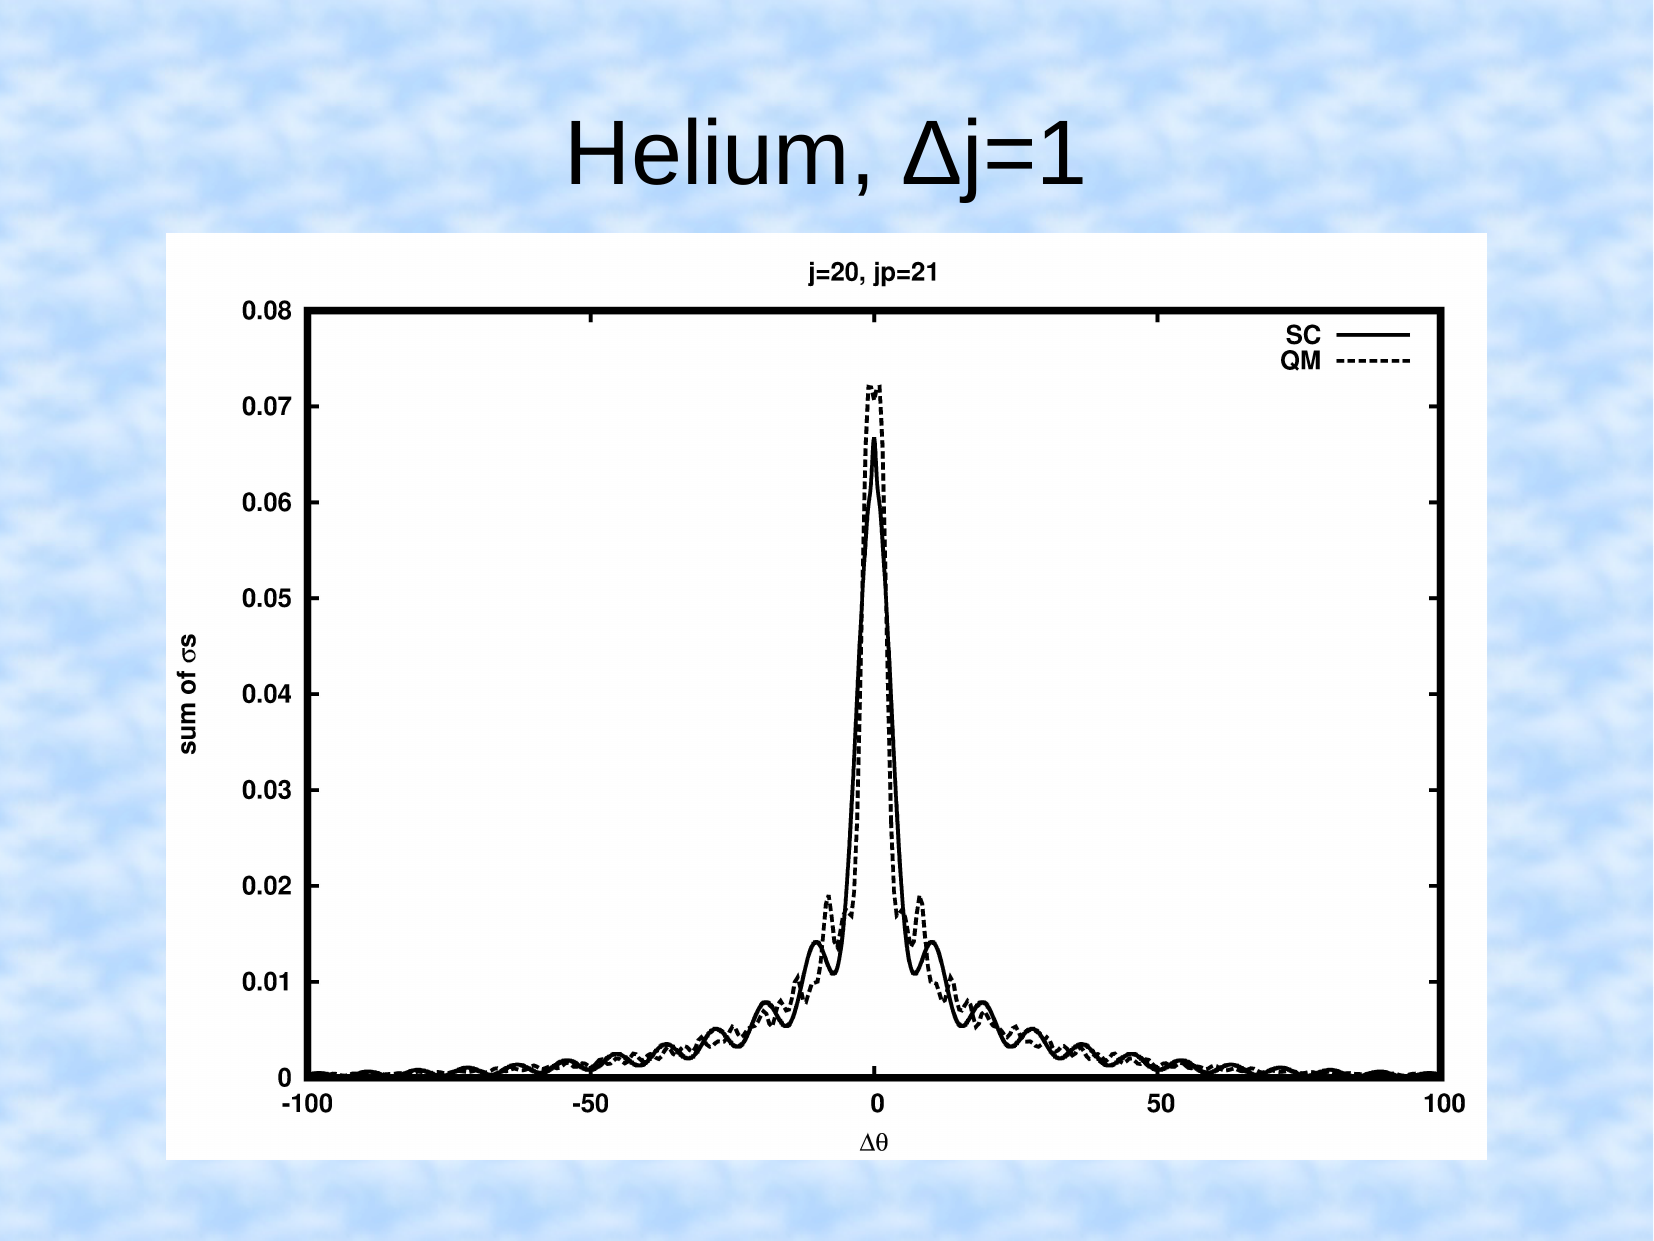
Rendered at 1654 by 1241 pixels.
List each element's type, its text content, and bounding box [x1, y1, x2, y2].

picture [0, 0, 1654, 1241]
title Helium, Δj=1 [82, 49, 1571, 257]
